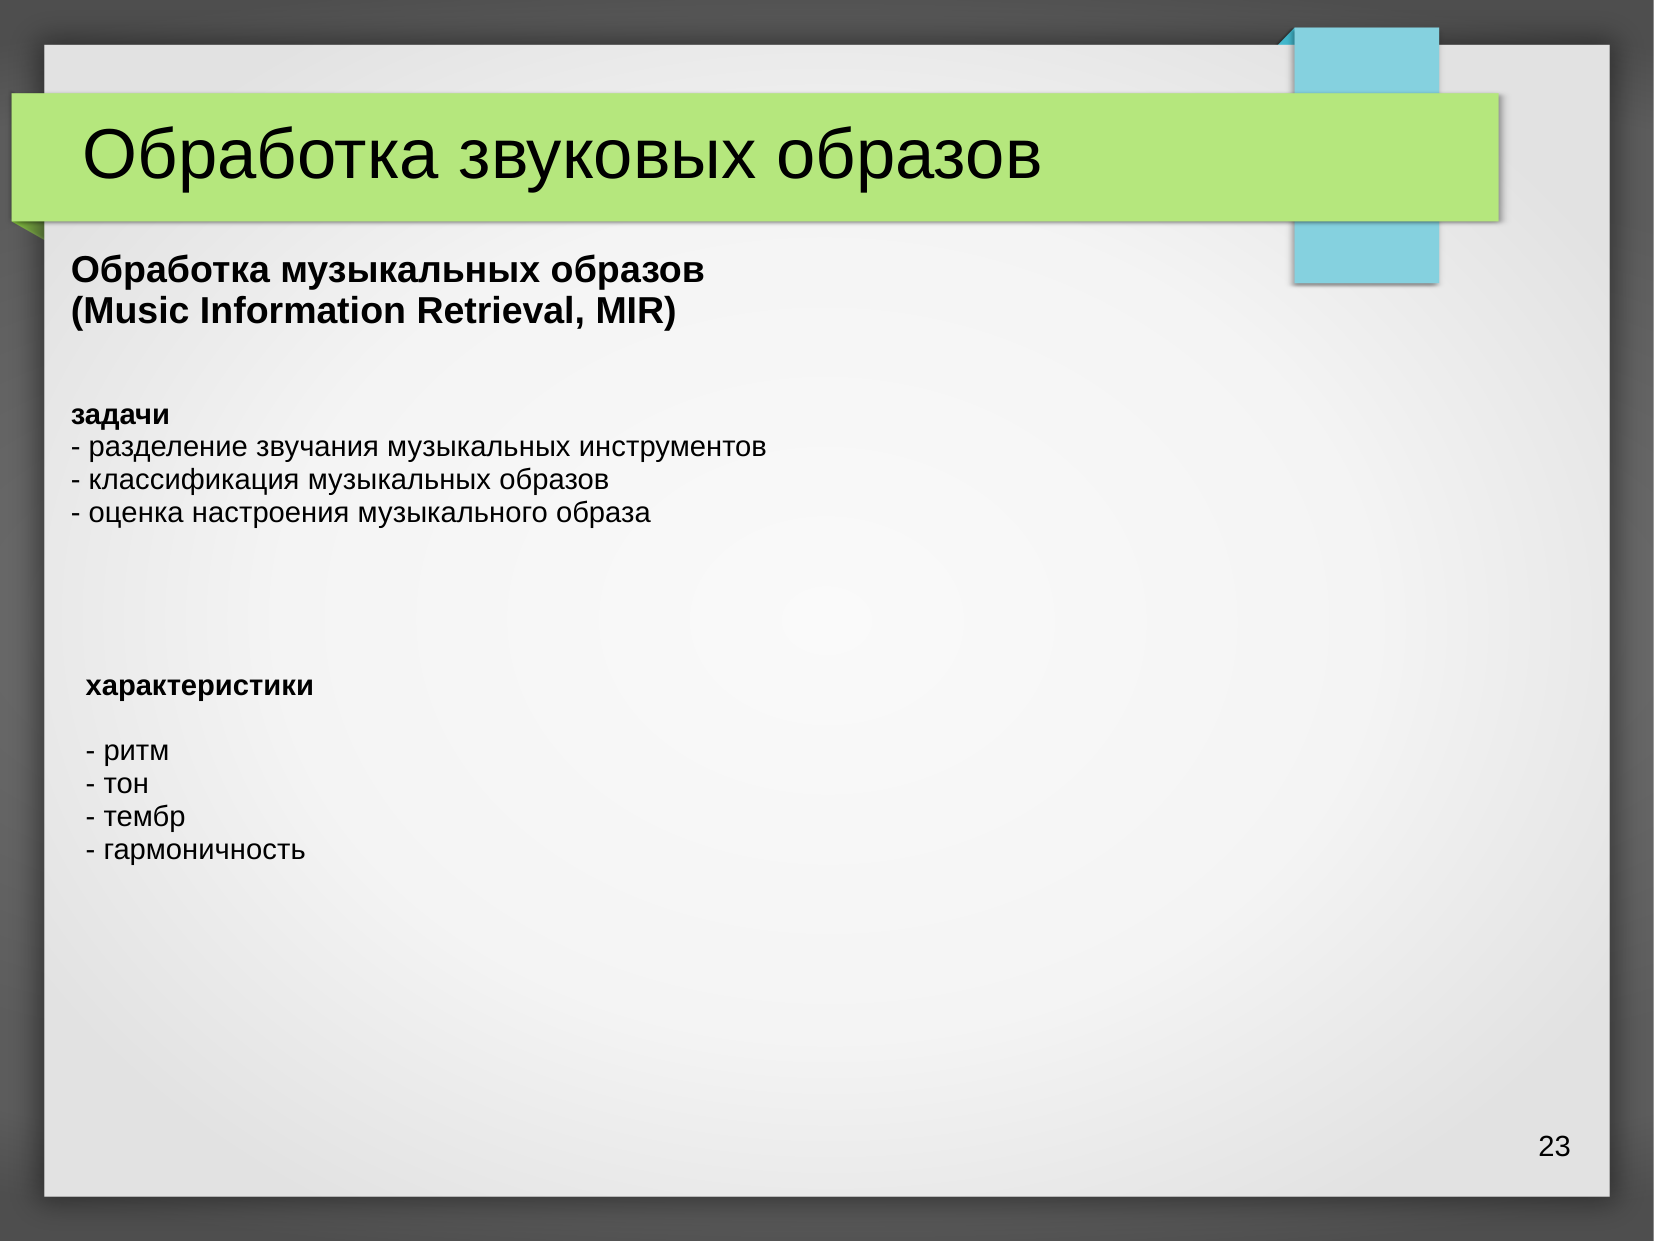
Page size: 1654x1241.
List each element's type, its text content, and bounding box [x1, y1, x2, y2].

text_box Обработка музыкальных образов (Music Information Retrieval, MIR) задачи - разделение звучания музыкальных инструментов - классификация музыкальных образов - оценка настроения музыкального образа [70, 248, 1134, 531]
text_box характеристики - ритм - тон - тембр - гармоничность [70, 661, 414, 898]
title Обработка звуковых образов [82, 114, 1406, 194]
picture [0, 0, 1654, 1241]
